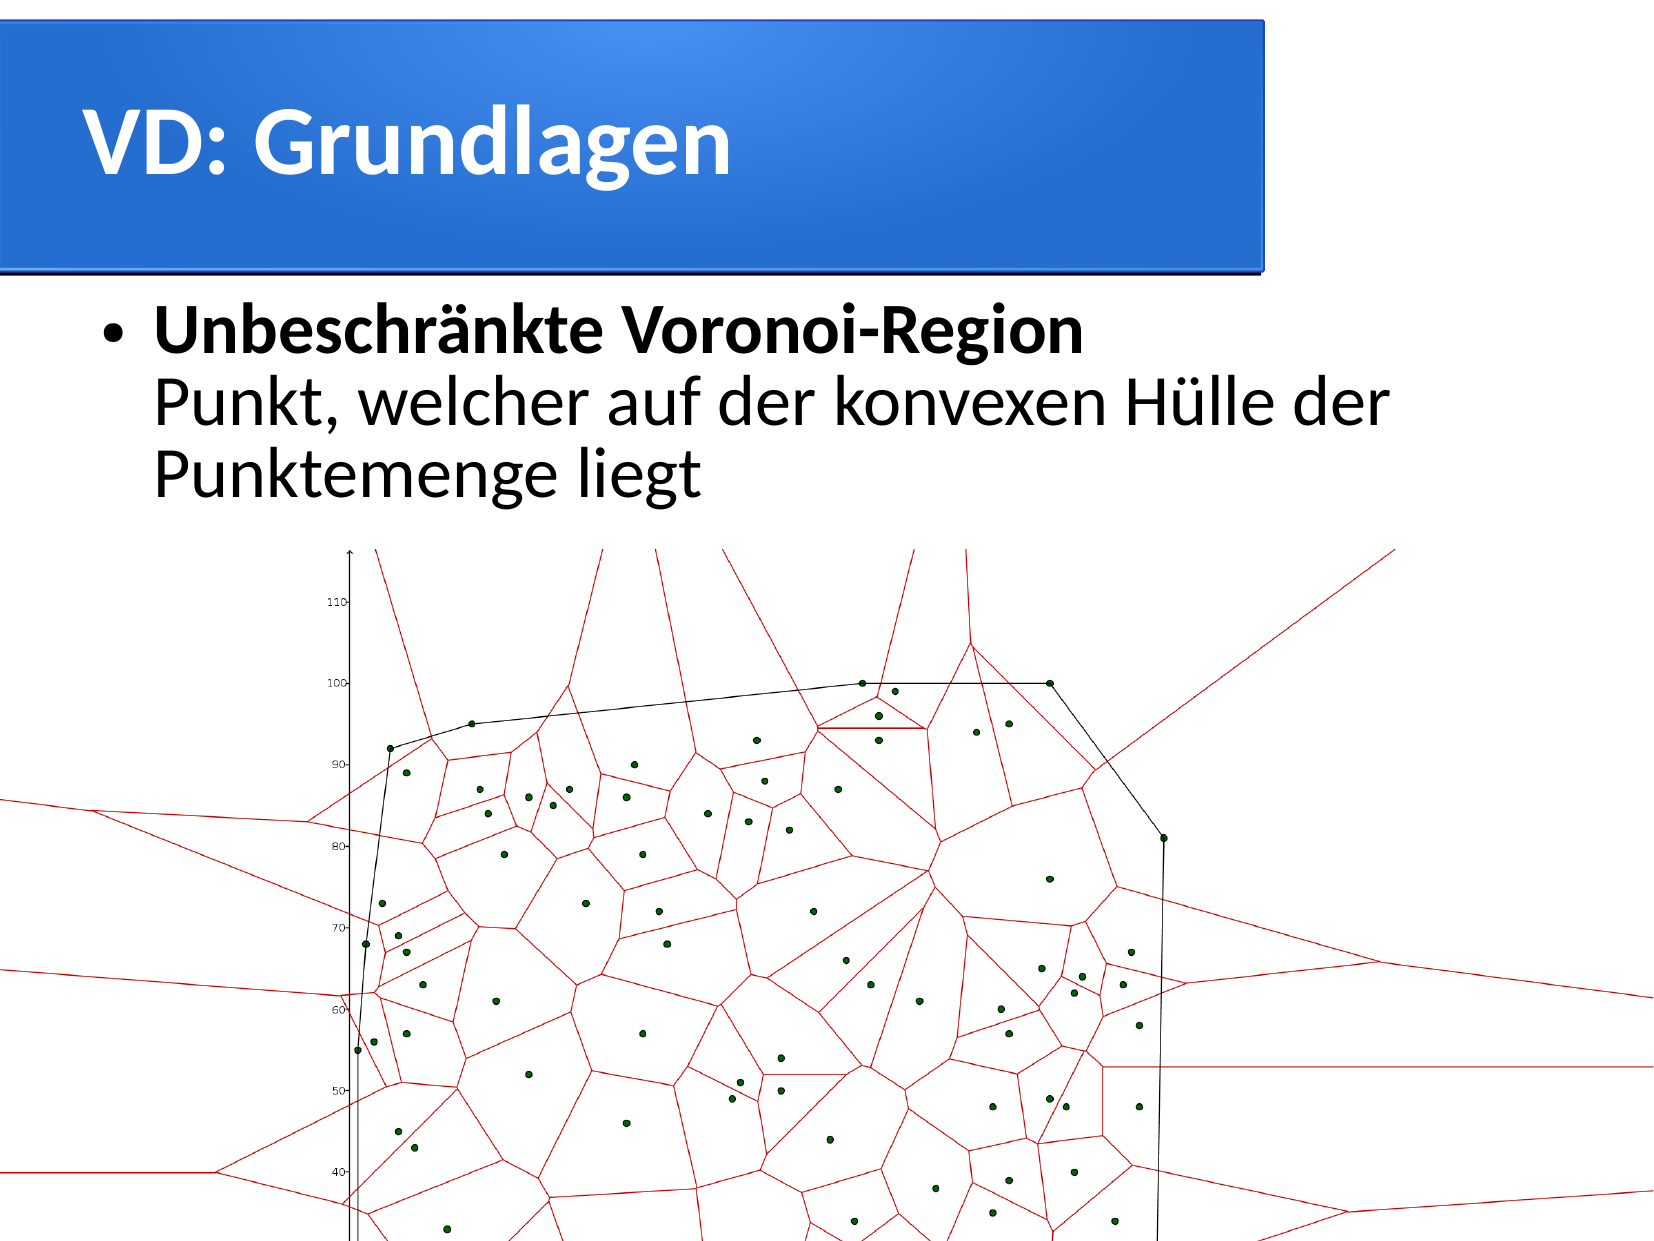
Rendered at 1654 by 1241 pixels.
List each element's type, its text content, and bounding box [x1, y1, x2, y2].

list Unbeschränkte Voronoi-Region Punkt, welcher auf der konvexen Hülle der Punktemenge liegt [82, 299, 1571, 549]
title VD: Grundlagen [82, 47, 1235, 252]
picture [0, 549, 1654, 1241]
